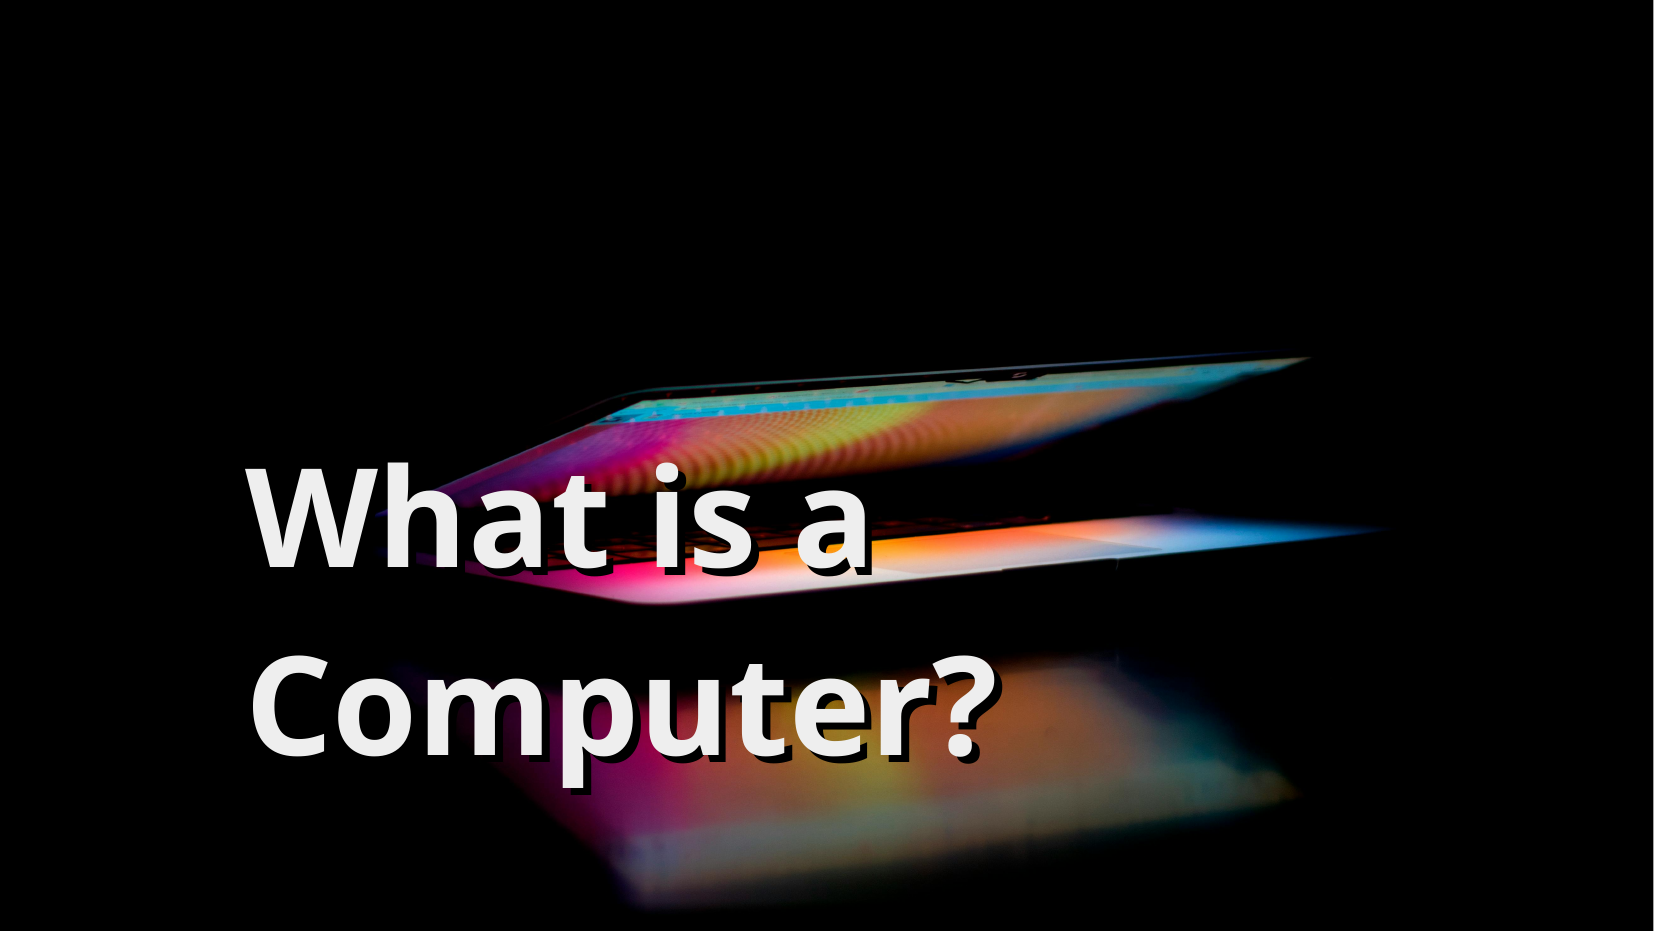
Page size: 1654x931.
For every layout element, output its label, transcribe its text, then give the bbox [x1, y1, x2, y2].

picture [0, 0, 1654, 931]
text_box What is a Computer? [230, 413, 1548, 628]
